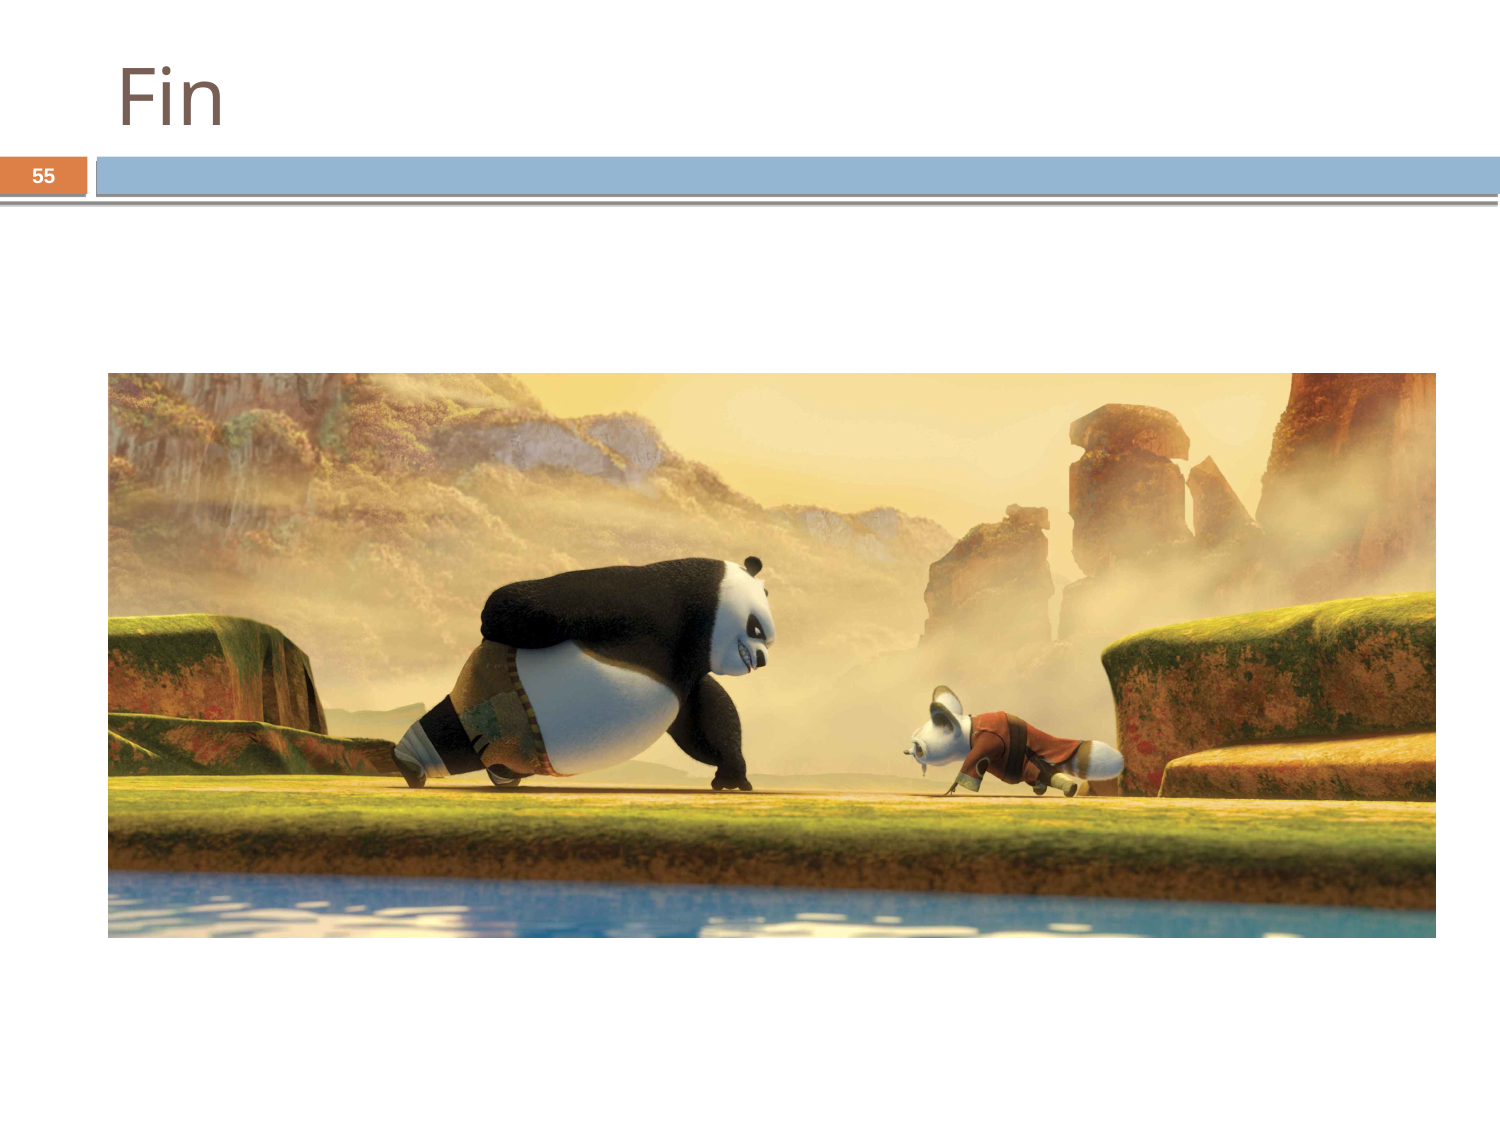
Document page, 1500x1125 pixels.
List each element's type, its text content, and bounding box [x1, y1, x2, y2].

picture [108, 373, 1436, 938]
title Fin [100, 37, 1438, 149]
slide_number <numéro> [0, 155, 88, 196]
